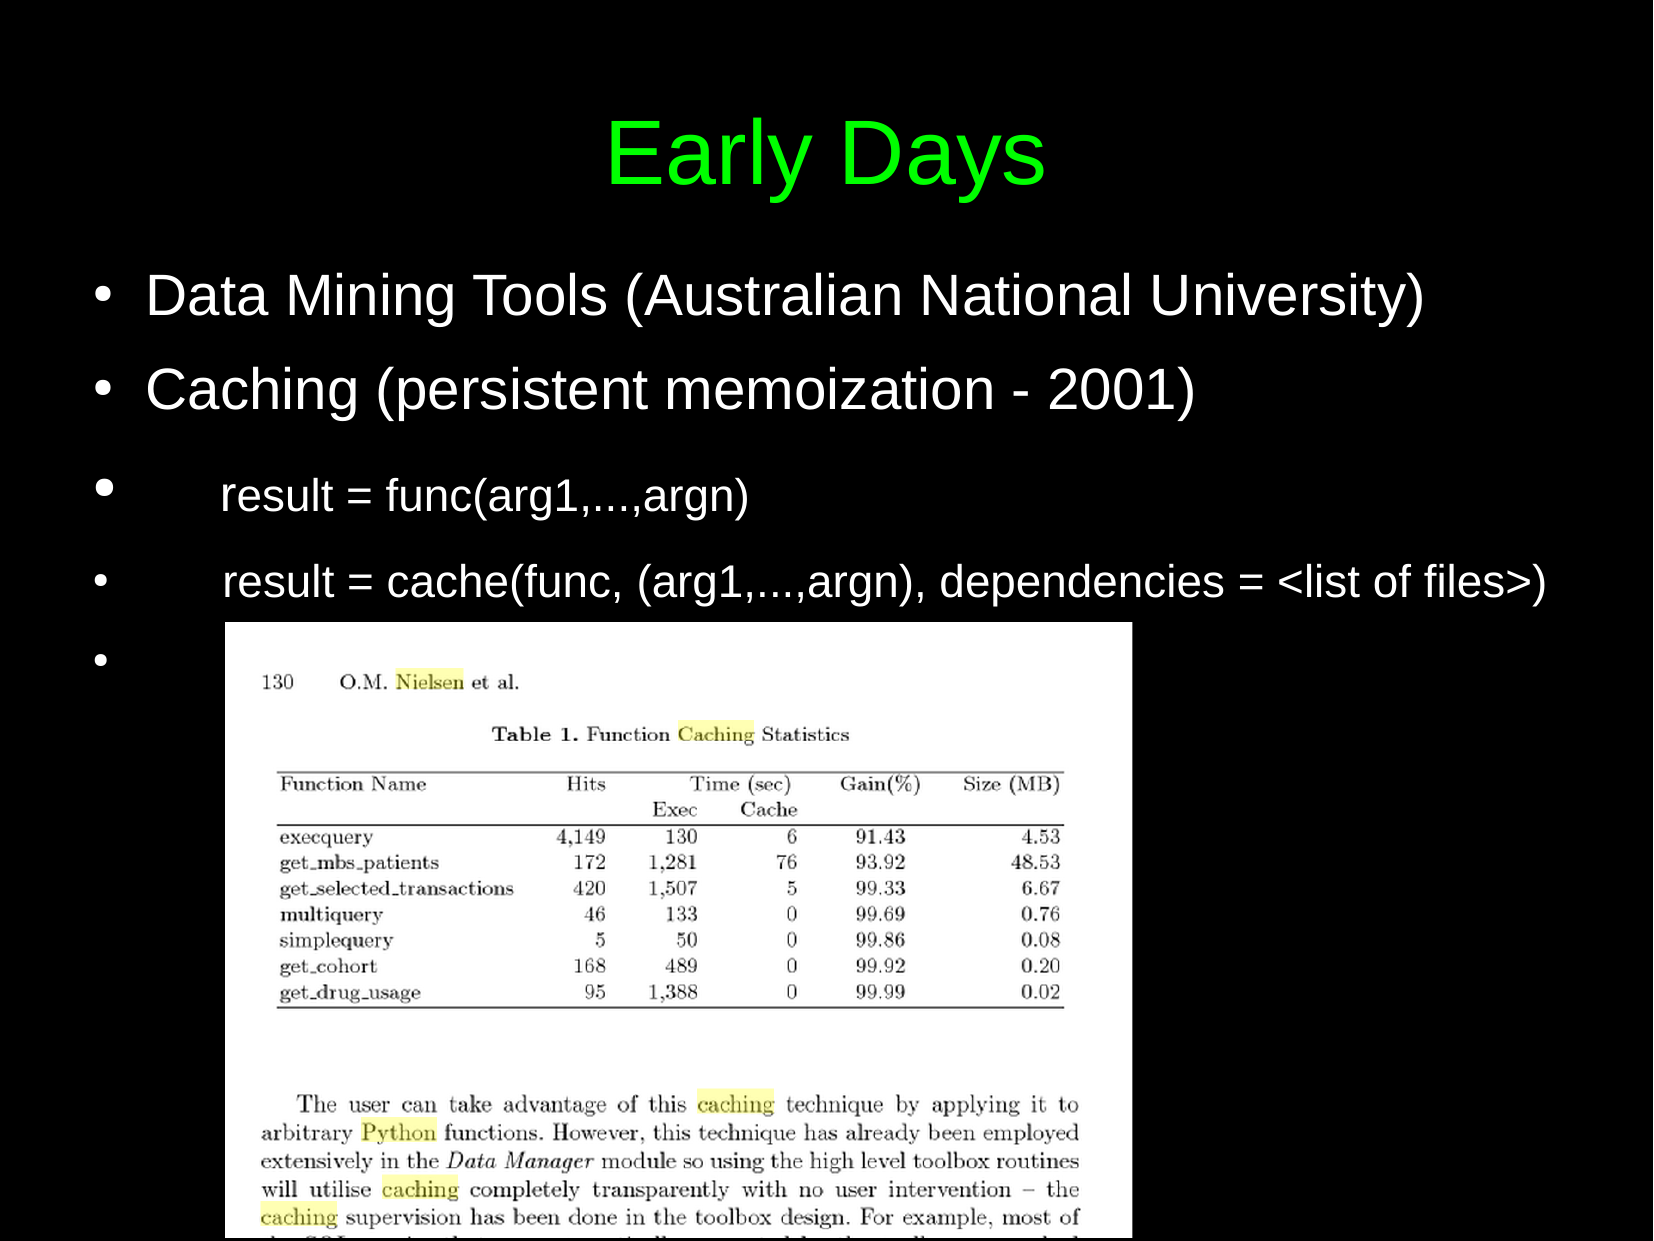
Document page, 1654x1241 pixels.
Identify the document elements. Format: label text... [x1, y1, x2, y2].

title Early Days [82, 49, 1571, 257]
picture [225, 622, 1133, 1238]
list Data Mining Tools (Australian National University) Caching (persistent memoization - 2001) result = func(arg1,...,argn) result = cache(func, (arg1,...,argn), dependencies = <list of files>) [75, 262, 1563, 1082]
